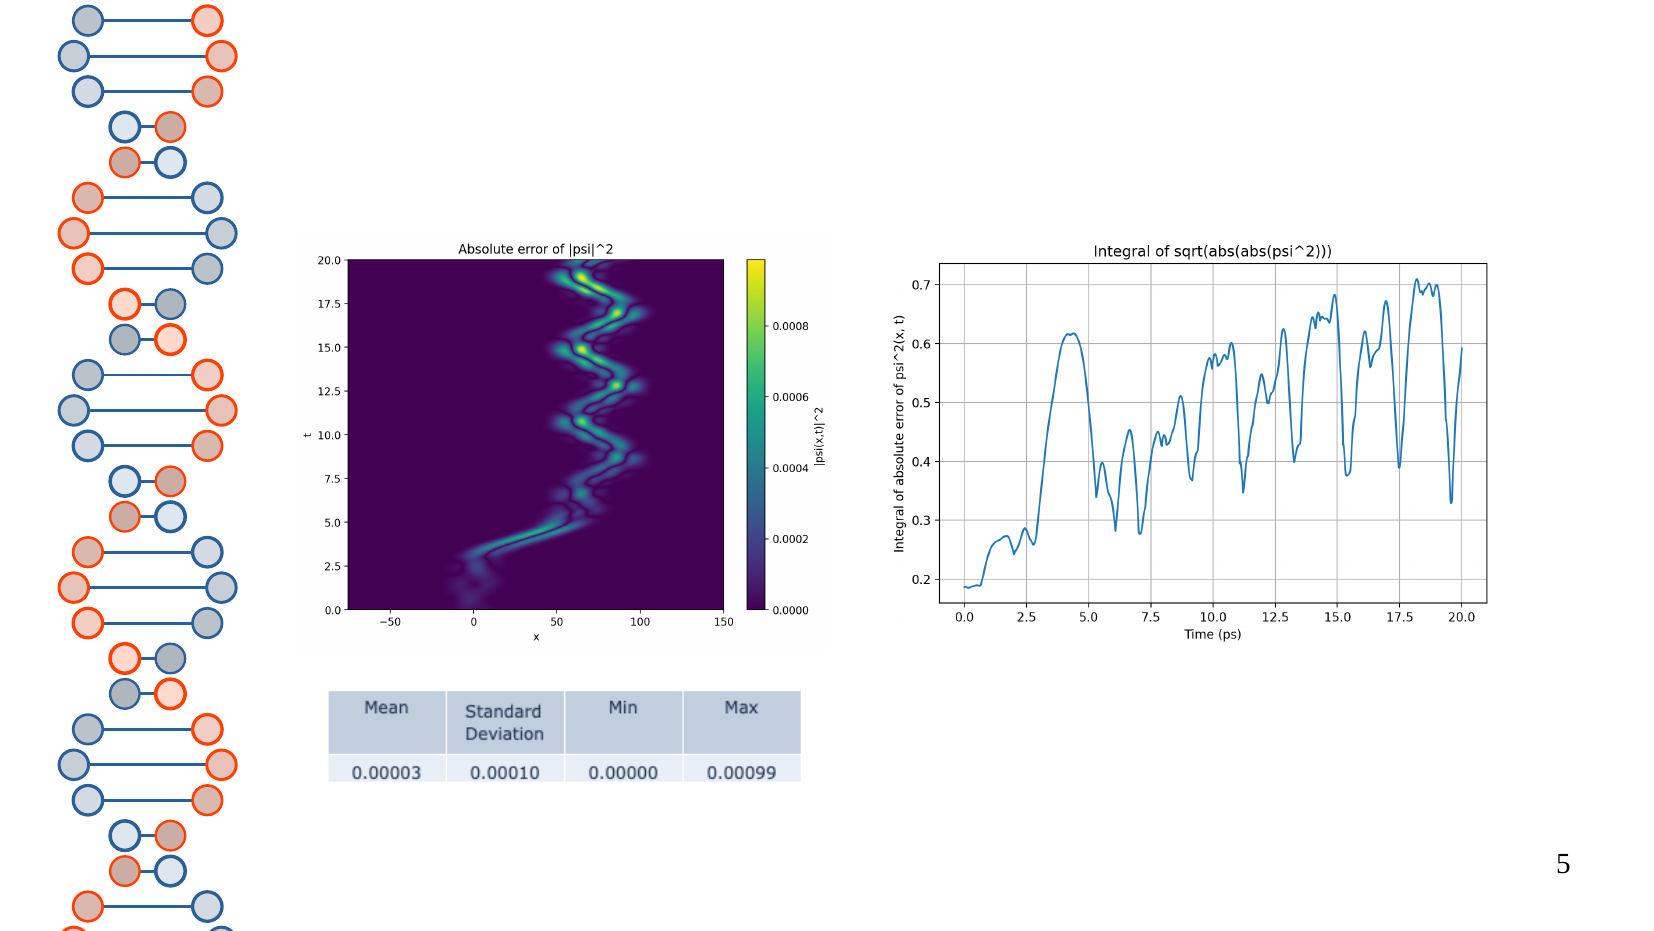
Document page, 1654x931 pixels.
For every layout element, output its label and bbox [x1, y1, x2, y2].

picture [308, 669, 826, 808]
picture [295, 236, 831, 650]
picture [885, 236, 1495, 650]
